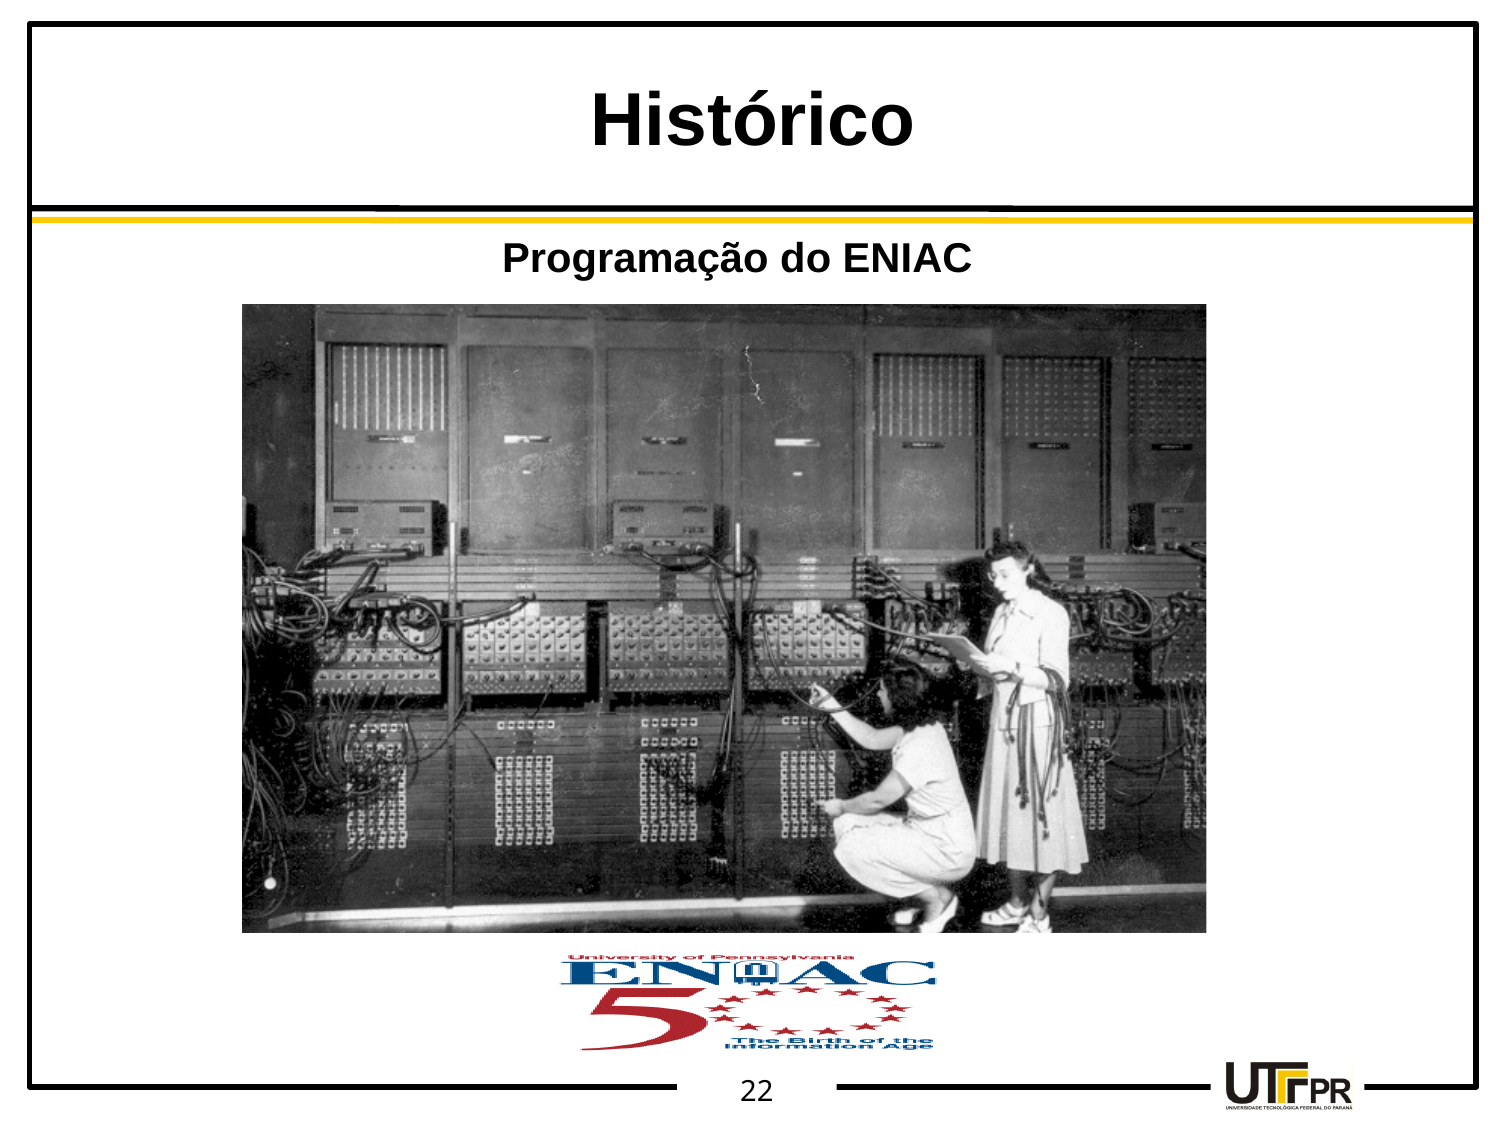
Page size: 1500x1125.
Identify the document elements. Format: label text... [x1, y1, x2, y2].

list Programação do ENIAC [430, 231, 1095, 302]
picture [1225, 1062, 1353, 1110]
chart [239, 302, 1258, 966]
picture [537, 966, 960, 1053]
title Histórico [29, 47, 1477, 196]
